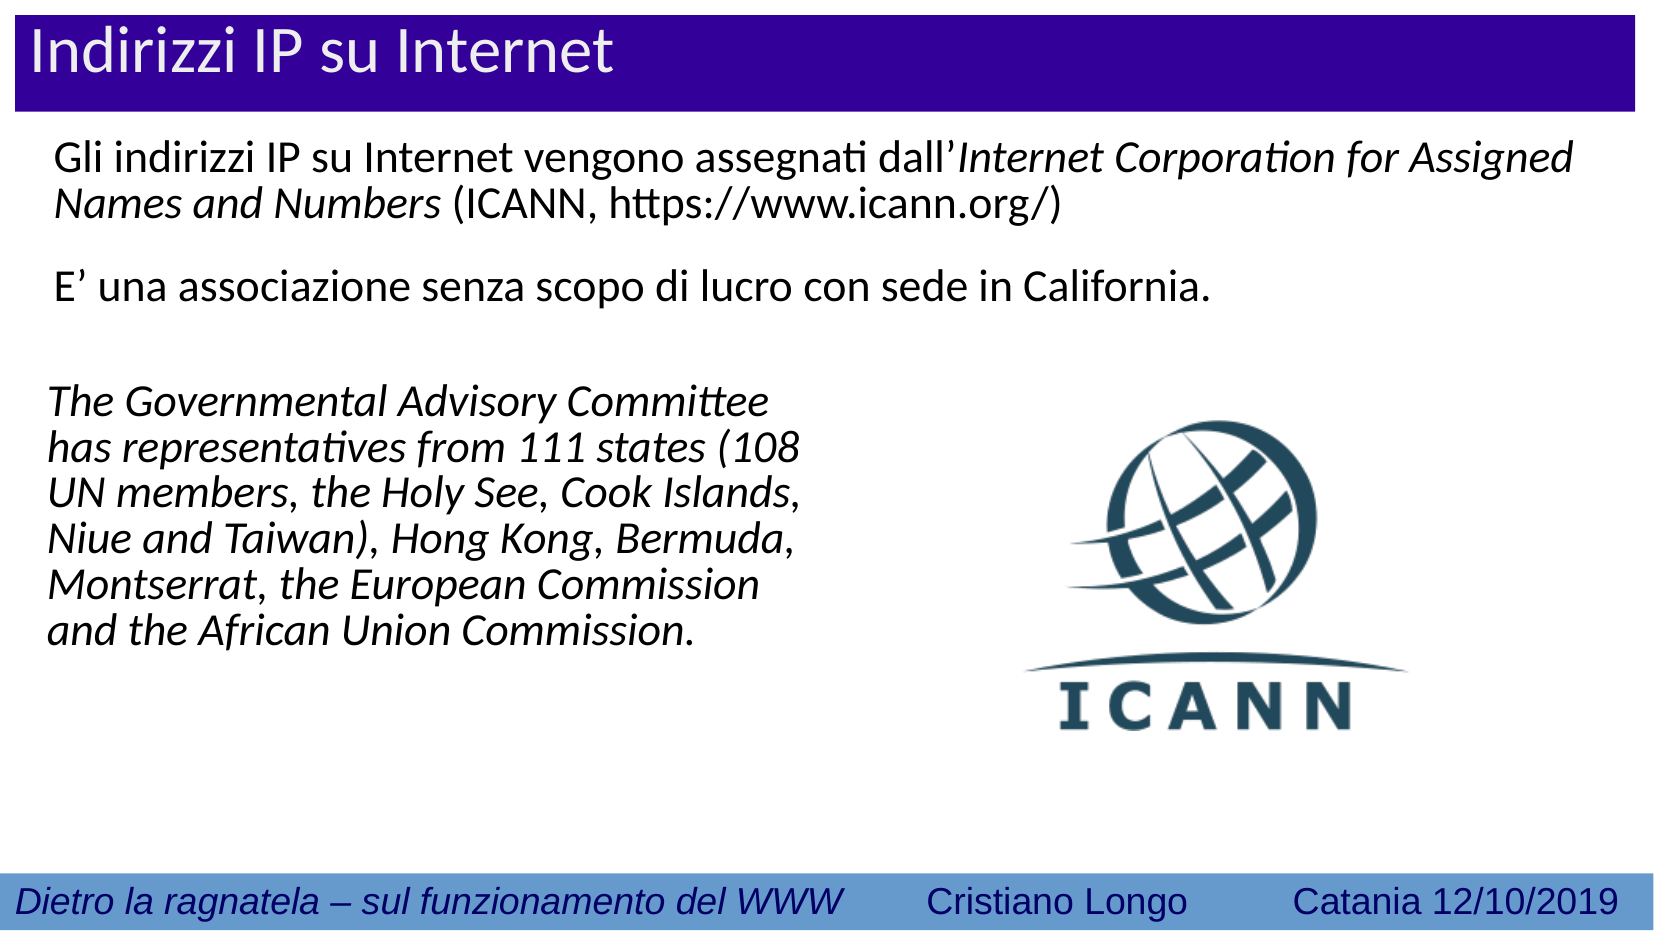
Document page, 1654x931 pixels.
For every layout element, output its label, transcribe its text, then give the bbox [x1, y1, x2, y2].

text_box Indirizzi IP su Internet [15, 15, 1636, 112]
picture [1022, 419, 1413, 731]
text_box Dietro la ragnatela – sul funzionamento del WWW Cristiano Longo Catania 12/10/2019 [0, 873, 1654, 931]
text_box E’ una associazione senza scopo di lucro con sede in California. [38, 259, 1627, 321]
text_box Gli indirizzi IP su Internet vengono assegnati dall’Internet Corporation for Assigned Names and Numbers (ICANN, https://www.icann.org/) [38, 130, 1627, 238]
text_box The Governmental Advisory Committee has representatives from 111 states (108 UN members, the Holy See, Cook Islands, Niue and Taiwan), Hong Kong, Bermuda, Montserrat, the European Commission and the African Union Commission. [32, 374, 821, 739]
